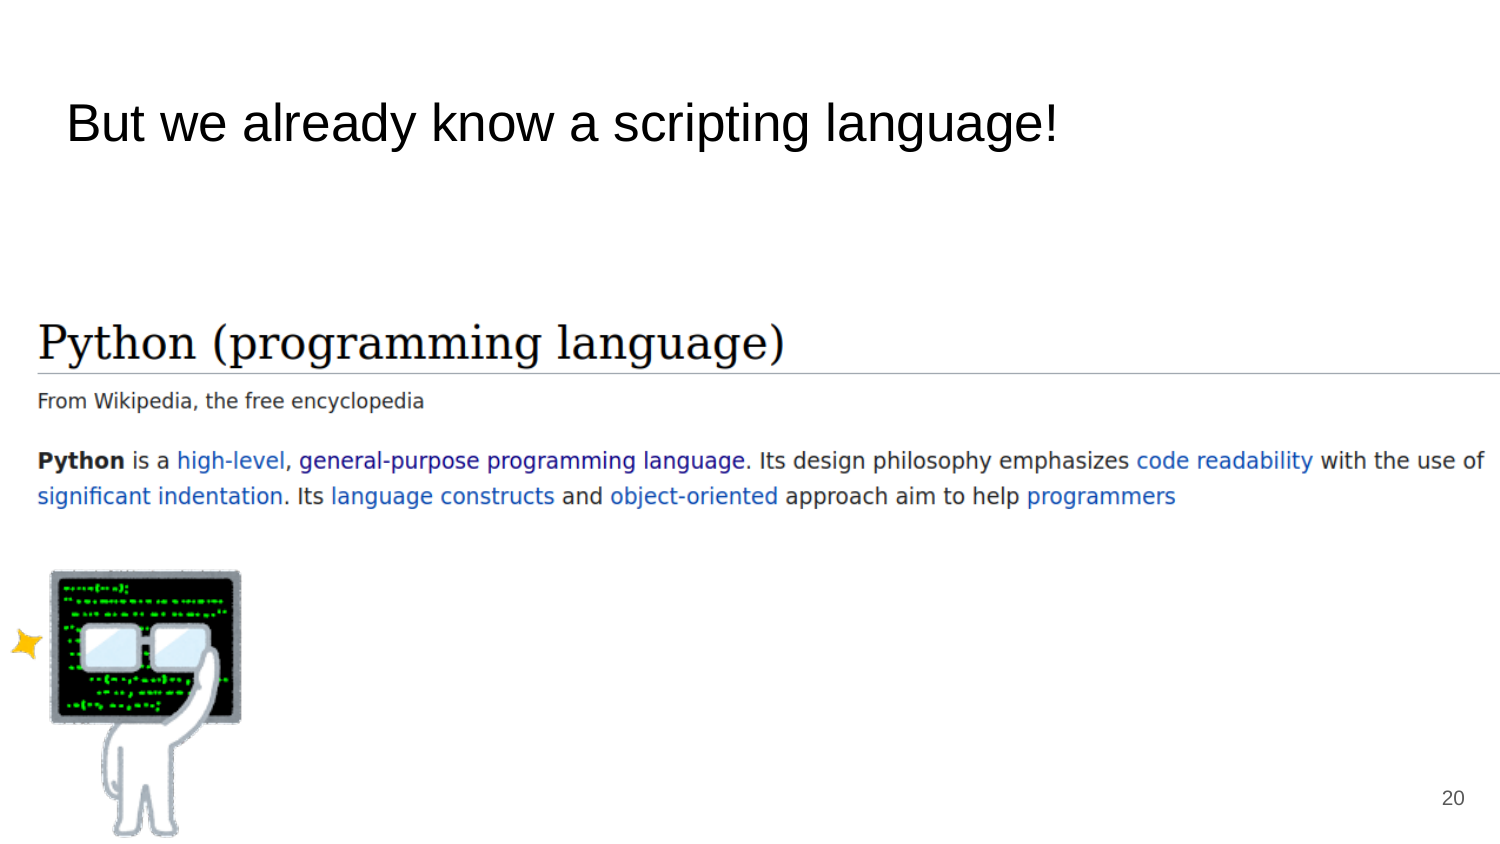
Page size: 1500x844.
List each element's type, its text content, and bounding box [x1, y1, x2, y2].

picture [0, 289, 1500, 554]
picture [0, 562, 282, 844]
slide_number <number> [1389, 764, 1480, 830]
title But we already know a scripting language! [51, 72, 1449, 167]
text_box [18, 479, 1500, 554]
